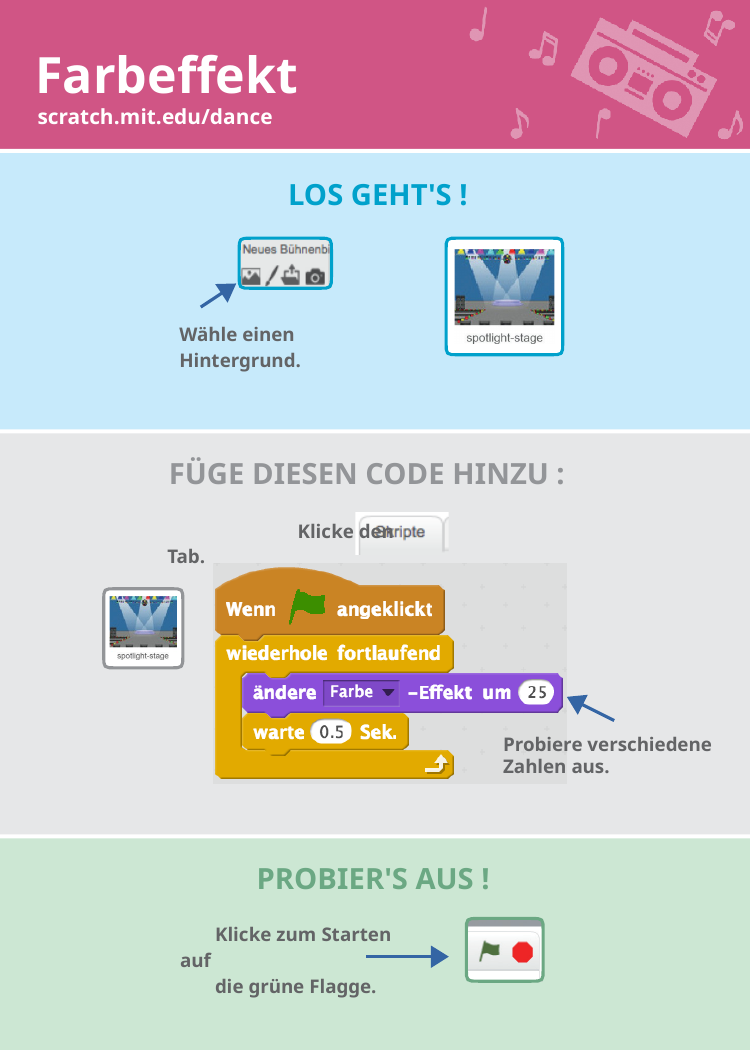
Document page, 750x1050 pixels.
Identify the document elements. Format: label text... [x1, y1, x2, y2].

text_box Probiere verschiedene Zahlen aus. [501, 732, 725, 794]
text_box LOS GEHT'S ! [248, 176, 508, 211]
text_box Klicke zum Starten auf die grüne Flagge. [177, 919, 404, 943]
text_box PROBIER'S AUS ! [224, 859, 520, 895]
text_box [0, 0, 750, 1050]
picture [213, 563, 567, 784]
text_box Farbeffekt scratch.mit.edu/dance [35, 43, 715, 219]
text_box FÜGE DIESEN CODE HINZU : Klicke den Tab. [165, 455, 567, 539]
text_box Wähle einen Hintergrund. [177, 319, 340, 342]
